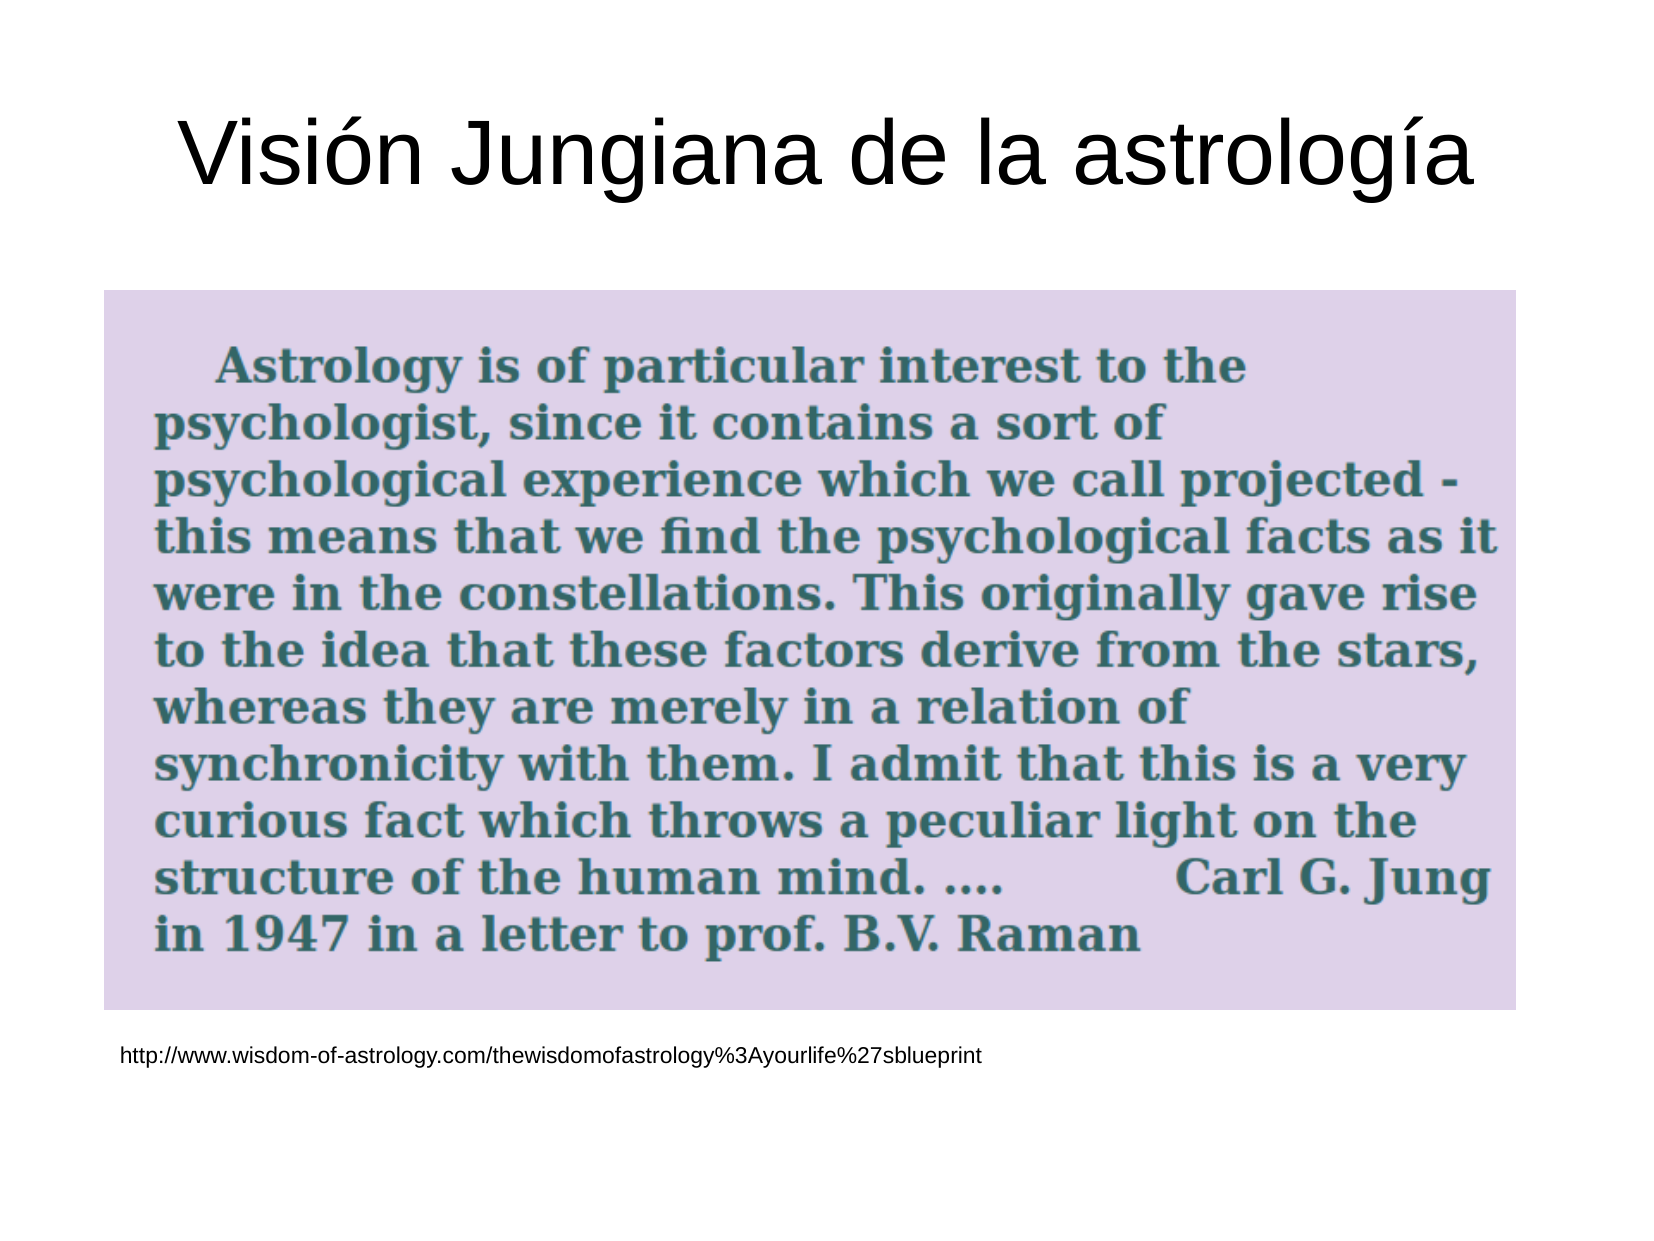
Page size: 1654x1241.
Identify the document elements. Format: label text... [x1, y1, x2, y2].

text_box http://www.wisdom-of-astrology.com/thewisdomofastrology%3Ayourlife%27sblueprint [105, 1035, 1540, 1092]
title Visión Jungiana de la astrología [82, 49, 1571, 257]
picture [104, 290, 1516, 1010]
